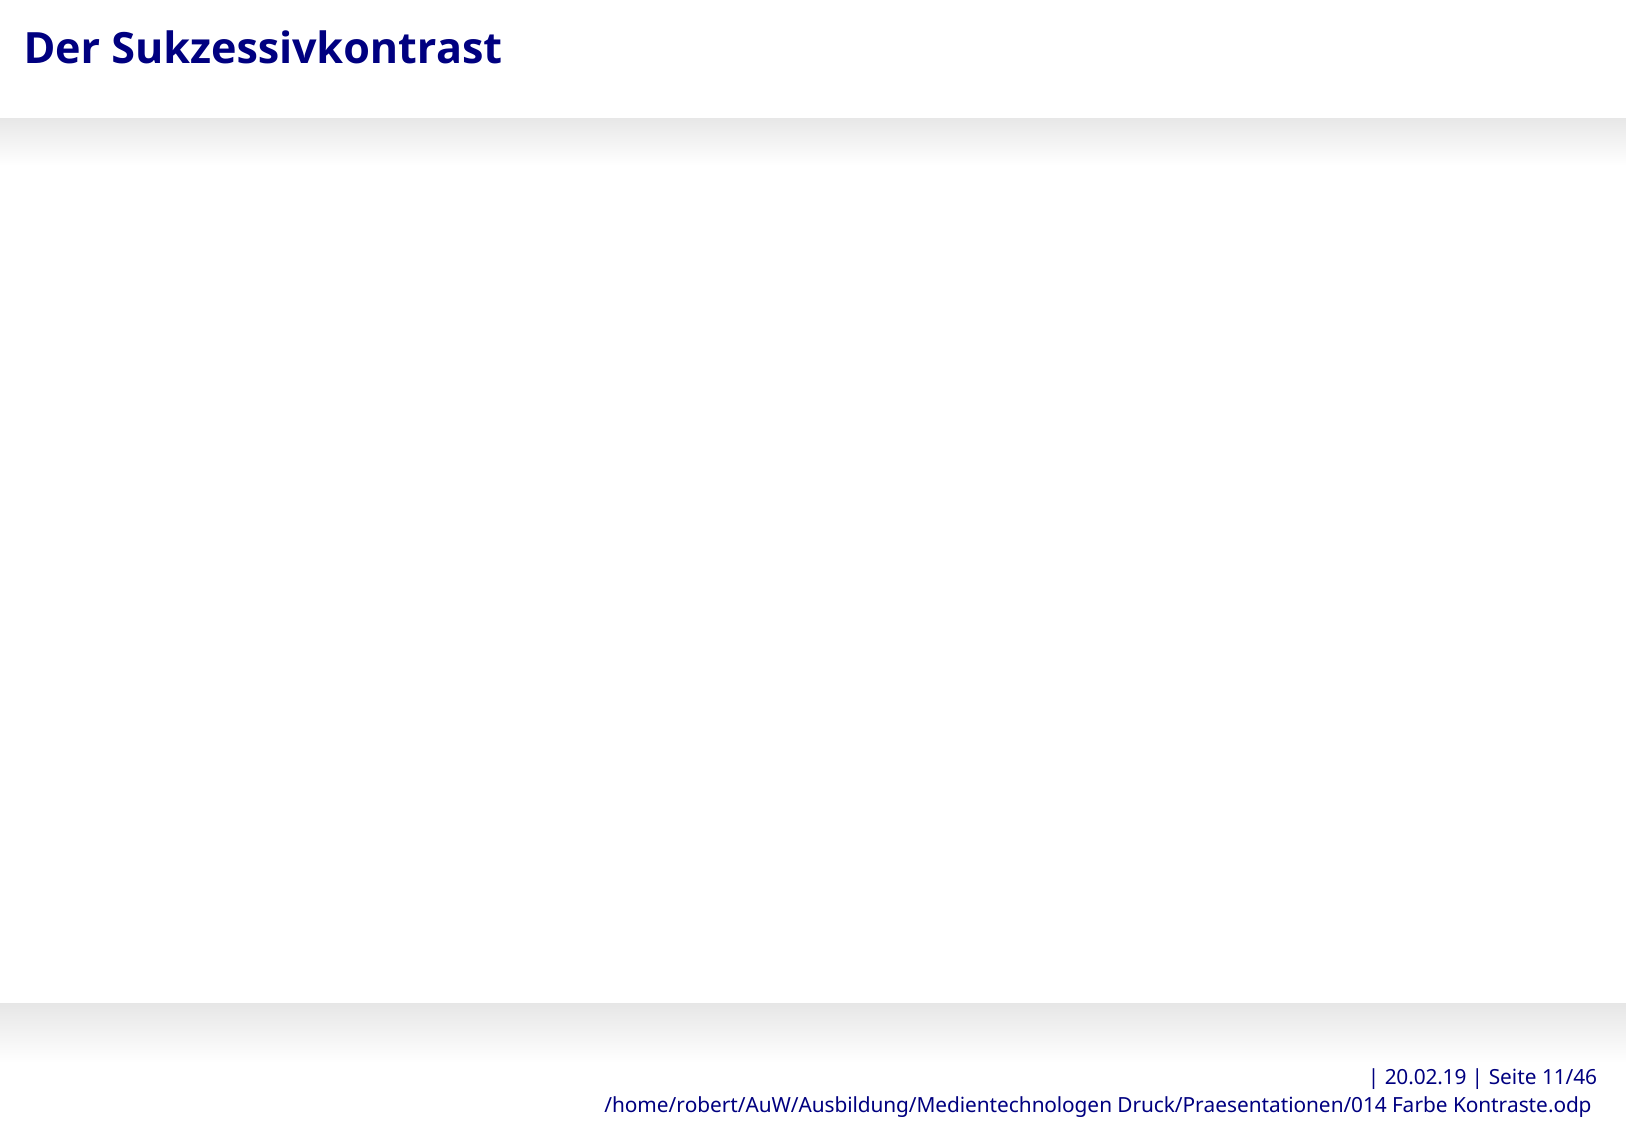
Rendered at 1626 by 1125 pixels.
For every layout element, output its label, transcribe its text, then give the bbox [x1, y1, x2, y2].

title Der Sukzessivkontrast [23, 5, 1600, 154]
